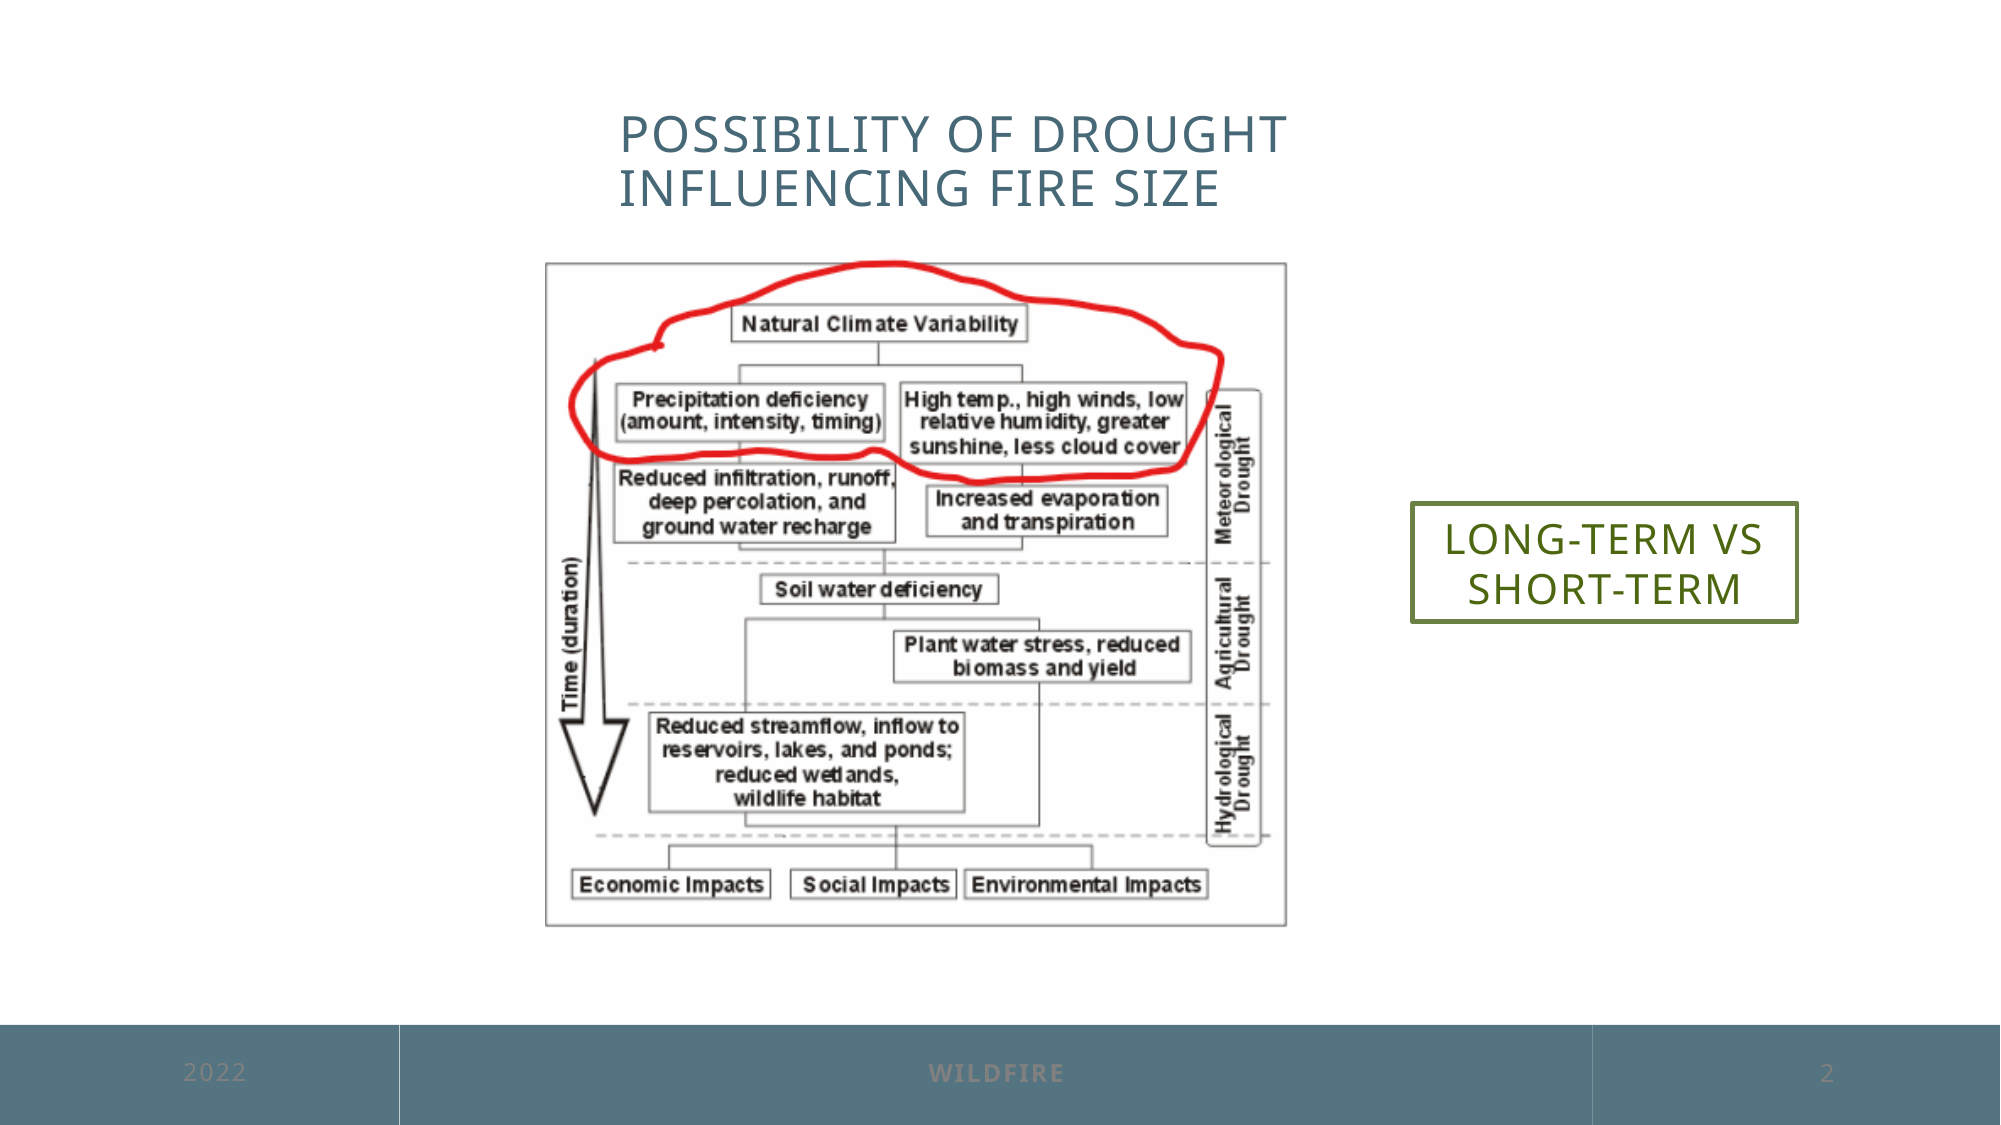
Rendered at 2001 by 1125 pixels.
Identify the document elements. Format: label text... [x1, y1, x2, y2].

footer wildfire [400, 1024, 1592, 1125]
title Possibility of drought influencing fire size [604, 103, 1458, 223]
slide_number 2022 [0, 1024, 400, 1125]
list long-term vs short-term [1412, 503, 1798, 622]
picture [545, 256, 1333, 956]
slide_number 2 [1592, 1024, 2000, 1125]
